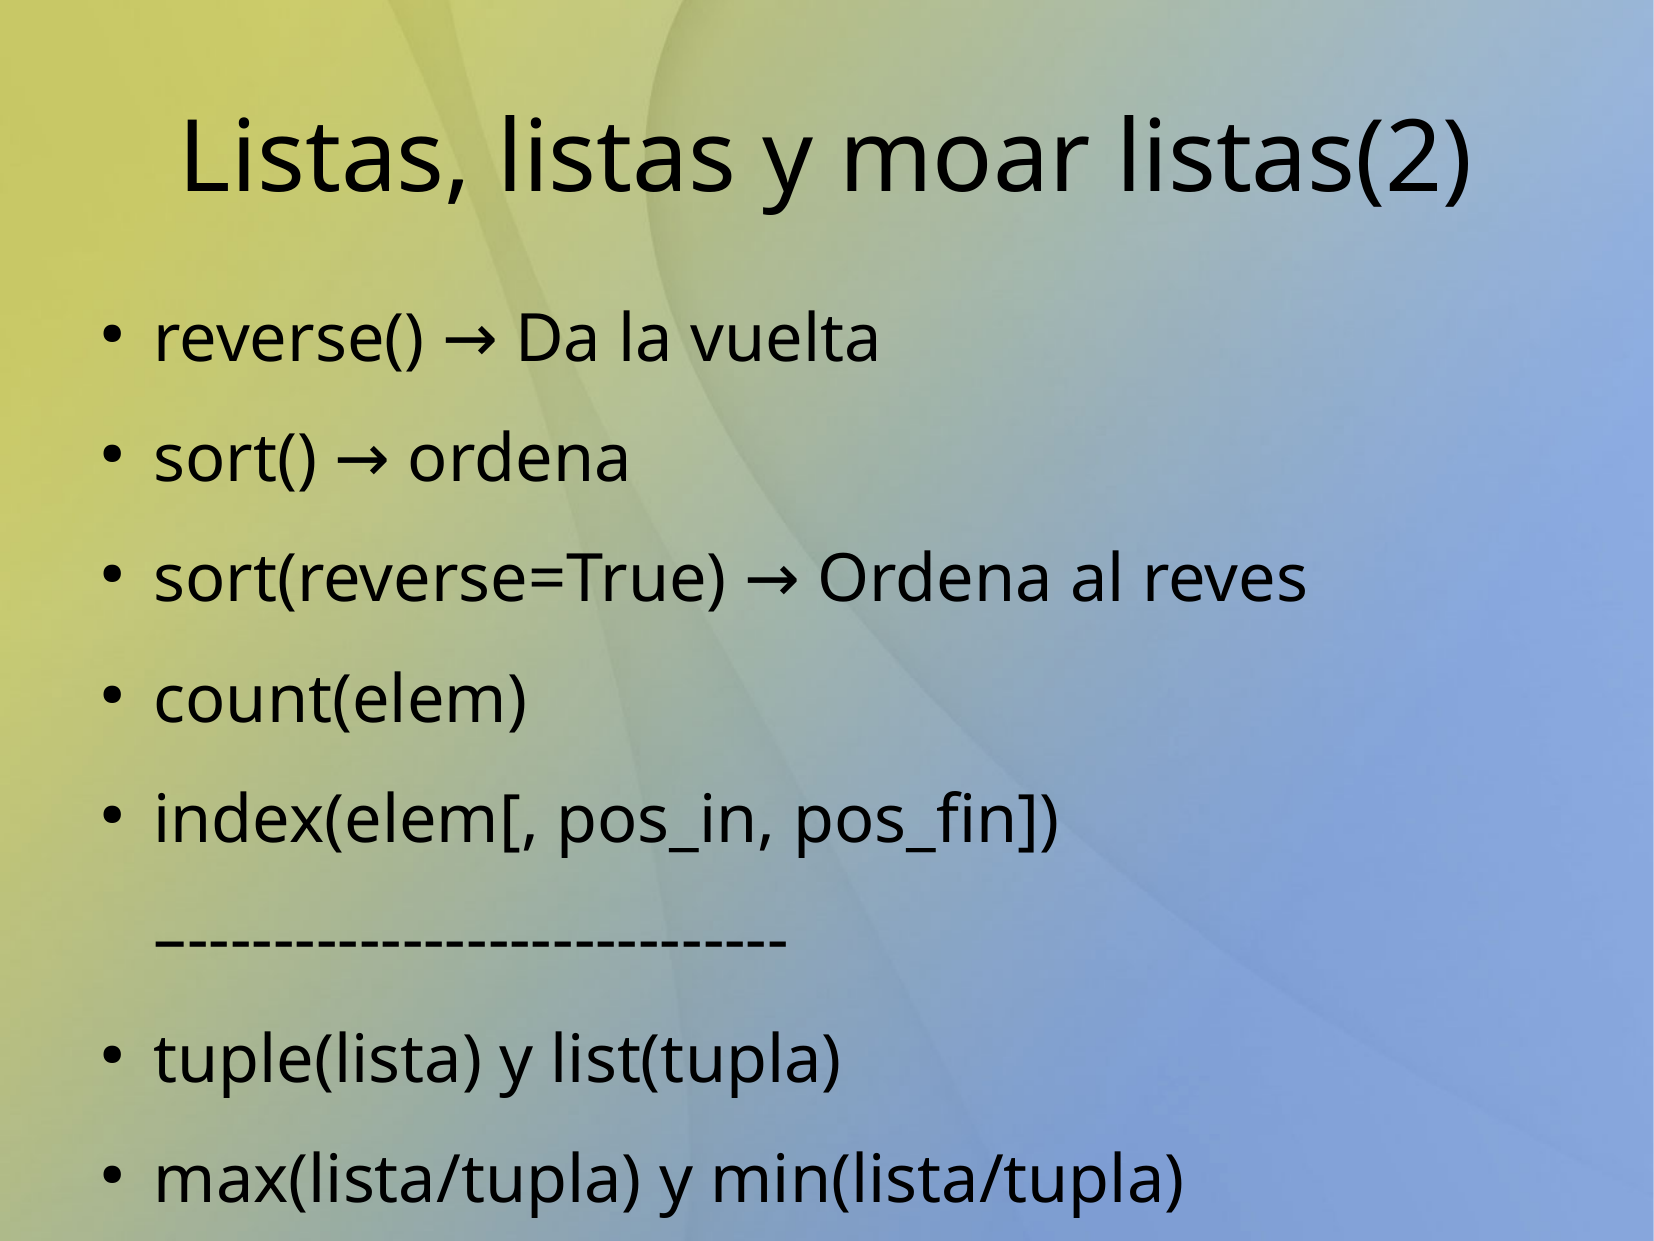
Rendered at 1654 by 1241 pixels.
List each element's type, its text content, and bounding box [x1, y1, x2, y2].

list reverse() → Da la vuelta sort() → ordena sort(reverse=True) → Ordena al reves count(elem) index(elem[, pos_in, pos_fin]) –---------------------------- tuple(lista) y list(tupla) max(lista/tupla) y min(lista/tupla) [82, 290, 1571, 1226]
picture [0, 0, 1654, 1241]
title Listas, listas y moar listas(2) [82, 49, 1571, 257]
